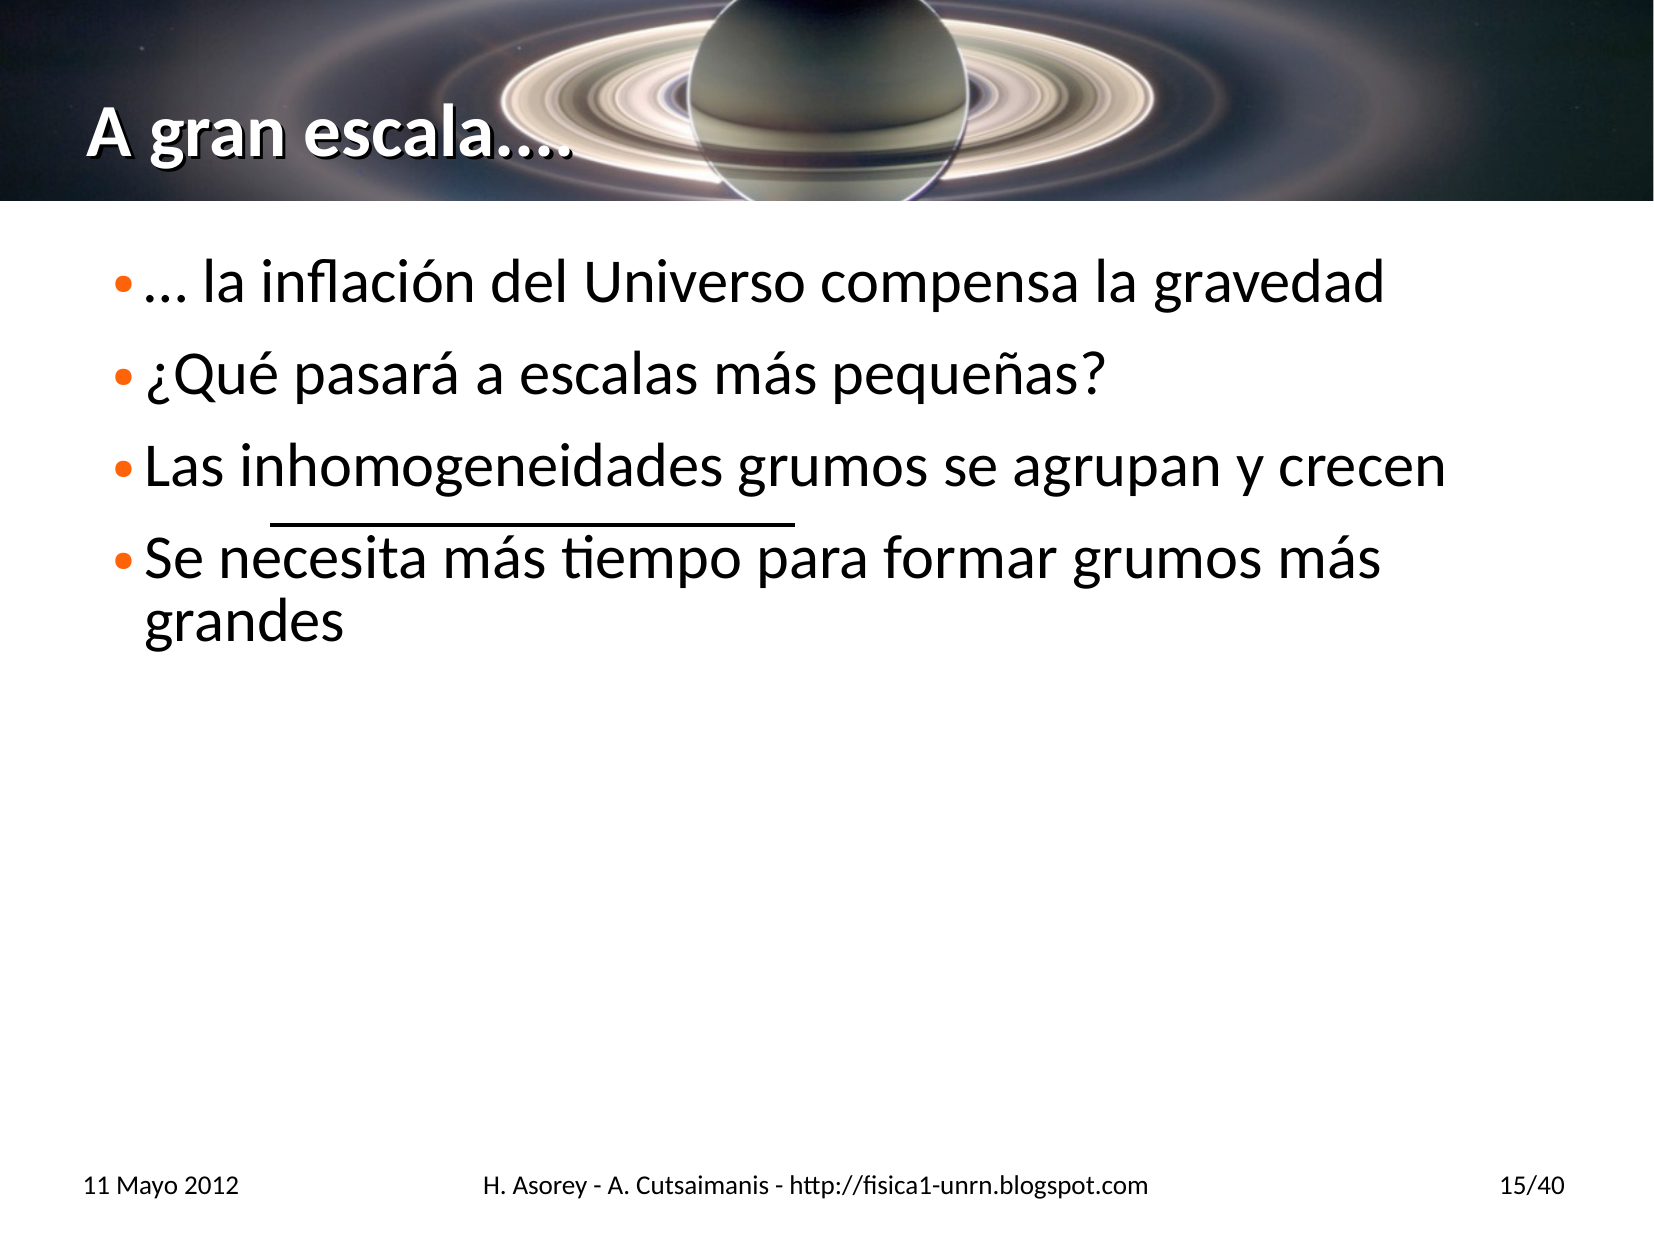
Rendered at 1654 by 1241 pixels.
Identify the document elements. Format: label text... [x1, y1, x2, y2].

title A gran escala.... [86, 49, 1576, 226]
picture [0, 0, 1654, 201]
list … la inflación del Universo compensa la gravedad ¿Qué pasará a escalas más pequeñas? Las inhomogeneidades grumos se agrupan y crecen Se necesita más tiempo para formar grumos más grandes [82, 255, 1571, 1156]
